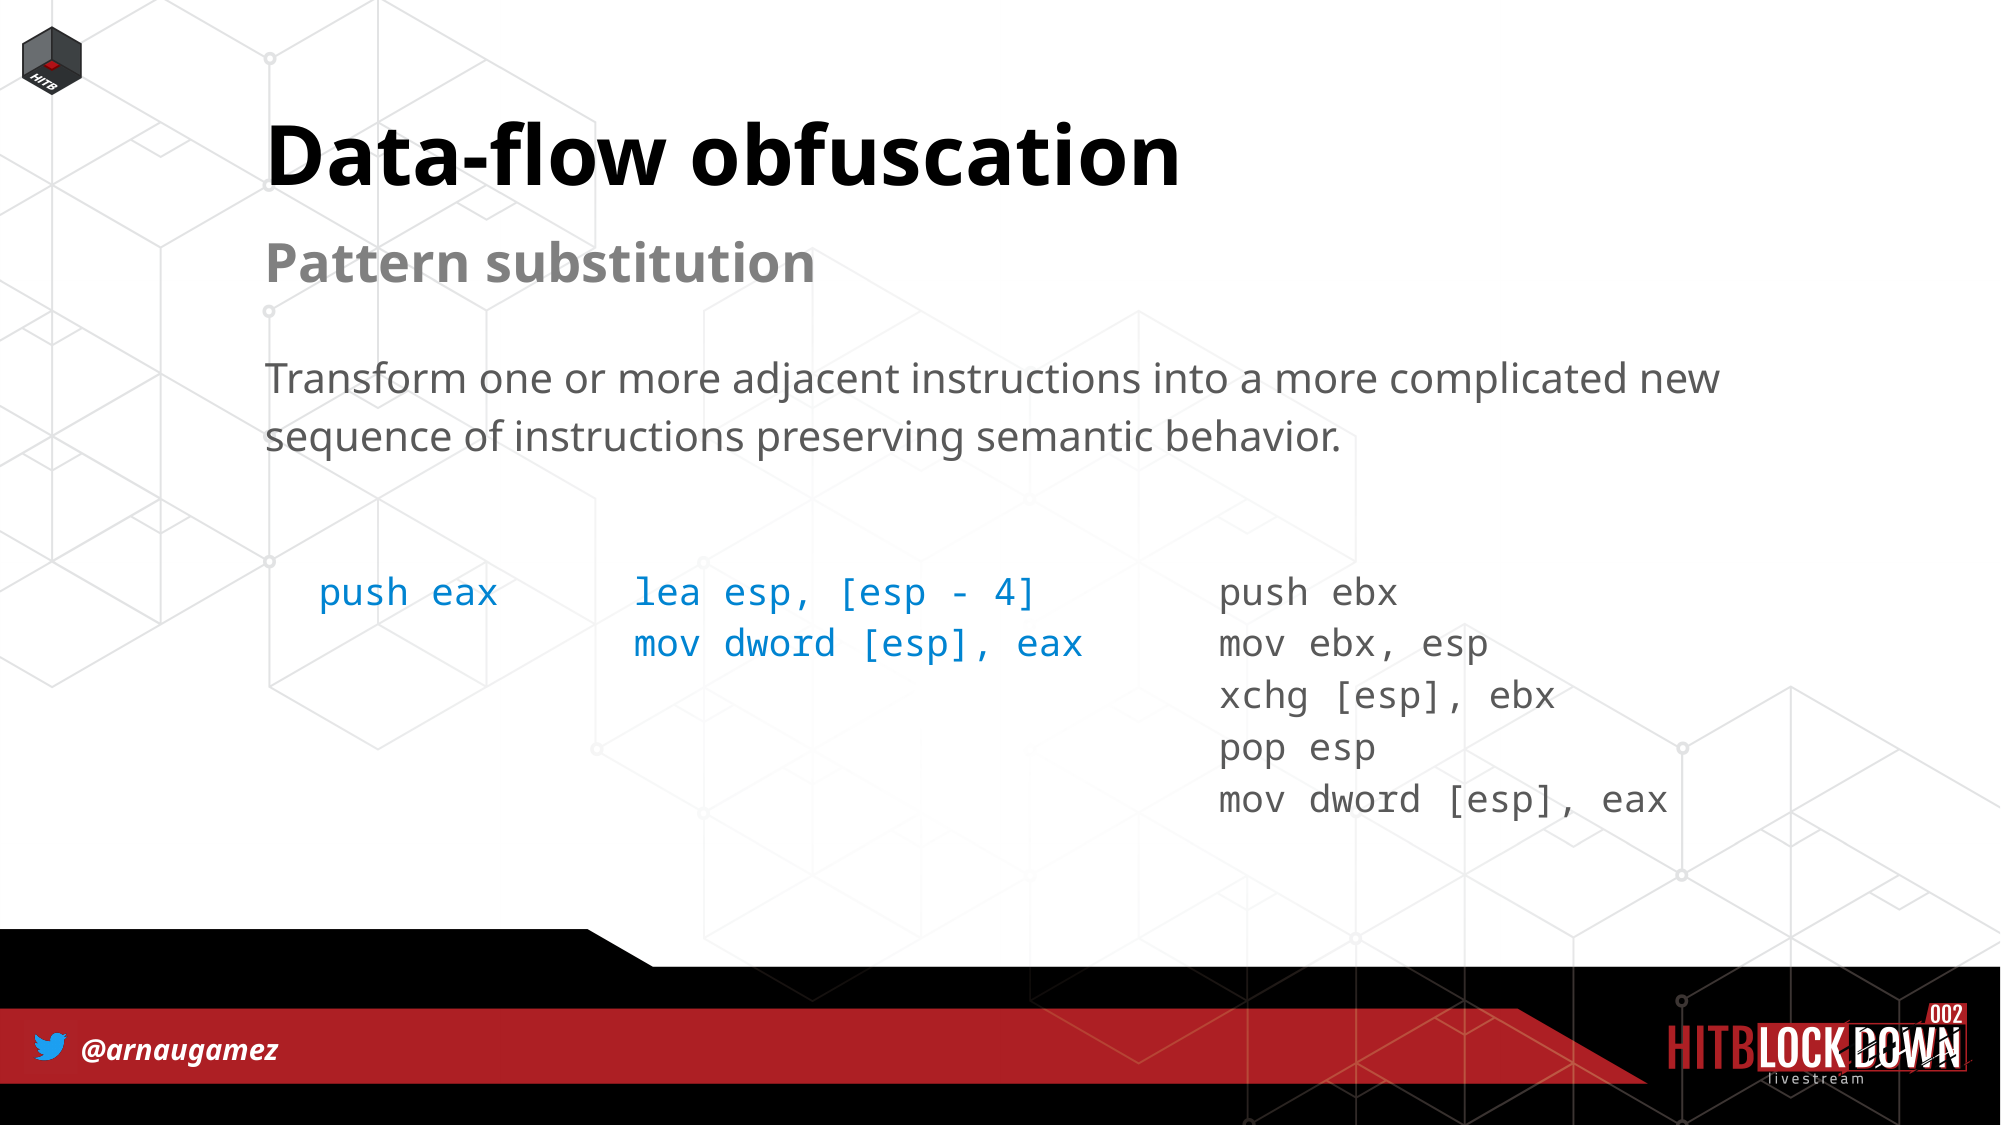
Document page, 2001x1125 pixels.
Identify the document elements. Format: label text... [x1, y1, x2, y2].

text_box push eax lea esp, [esp - 4] push ebx mov dword [esp], eax mov ebx, esp xchg [esp], ebx pop esp mov dword [esp], eax [303, 553, 1697, 841]
text_box Pattern substitution [249, 227, 1790, 322]
title Data-flow obfuscation [249, 108, 1750, 210]
text_box Transform one or more adjacent instructions into a more complicated new sequence of instructions preserving semantic behavior. [250, 336, 1750, 706]
picture [0, 0, 2001, 1125]
